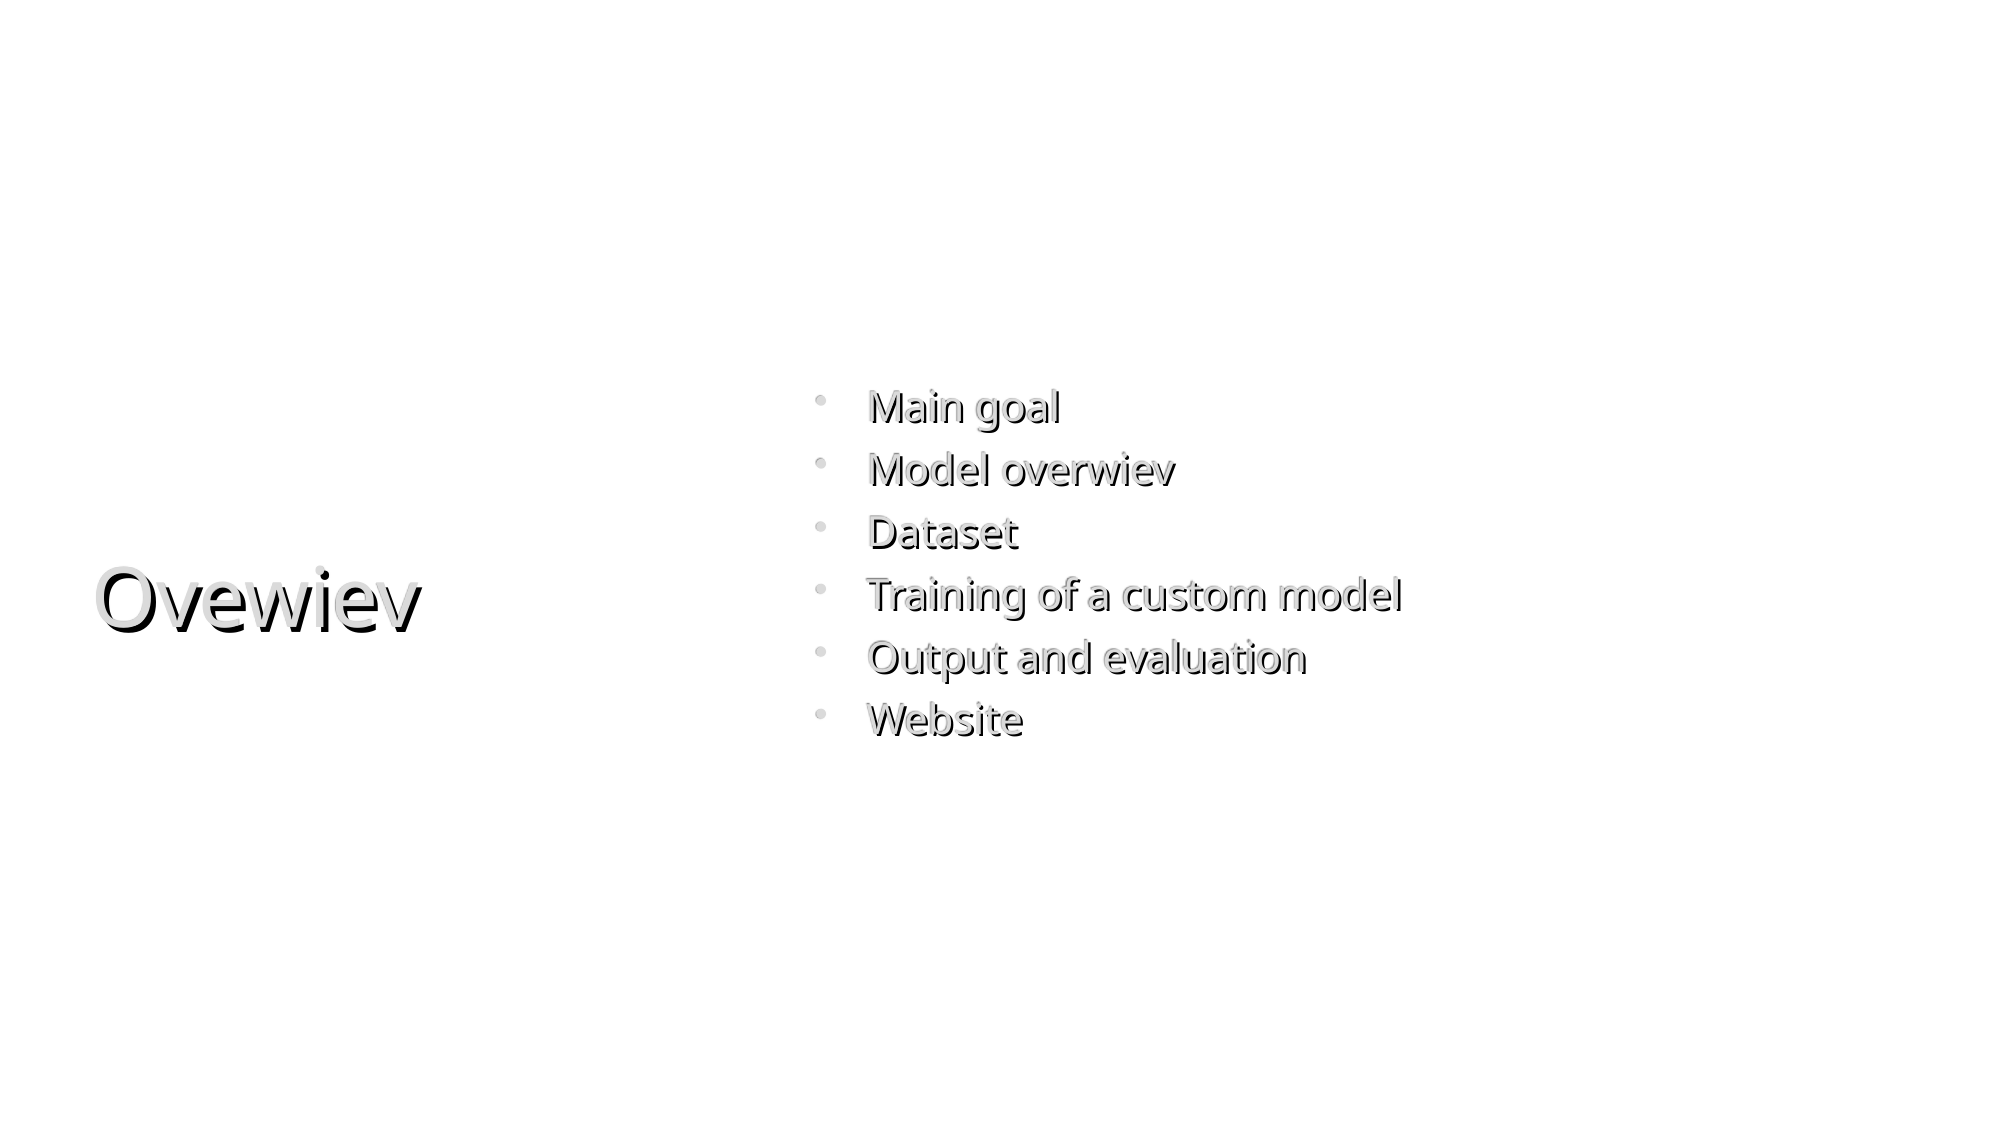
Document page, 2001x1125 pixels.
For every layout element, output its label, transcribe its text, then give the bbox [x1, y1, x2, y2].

title Ovewiev [76, 96, 602, 652]
list Main goal Model overwiev Dataset Training of a custom model Output and evaluation Website [789, 106, 1865, 1017]
